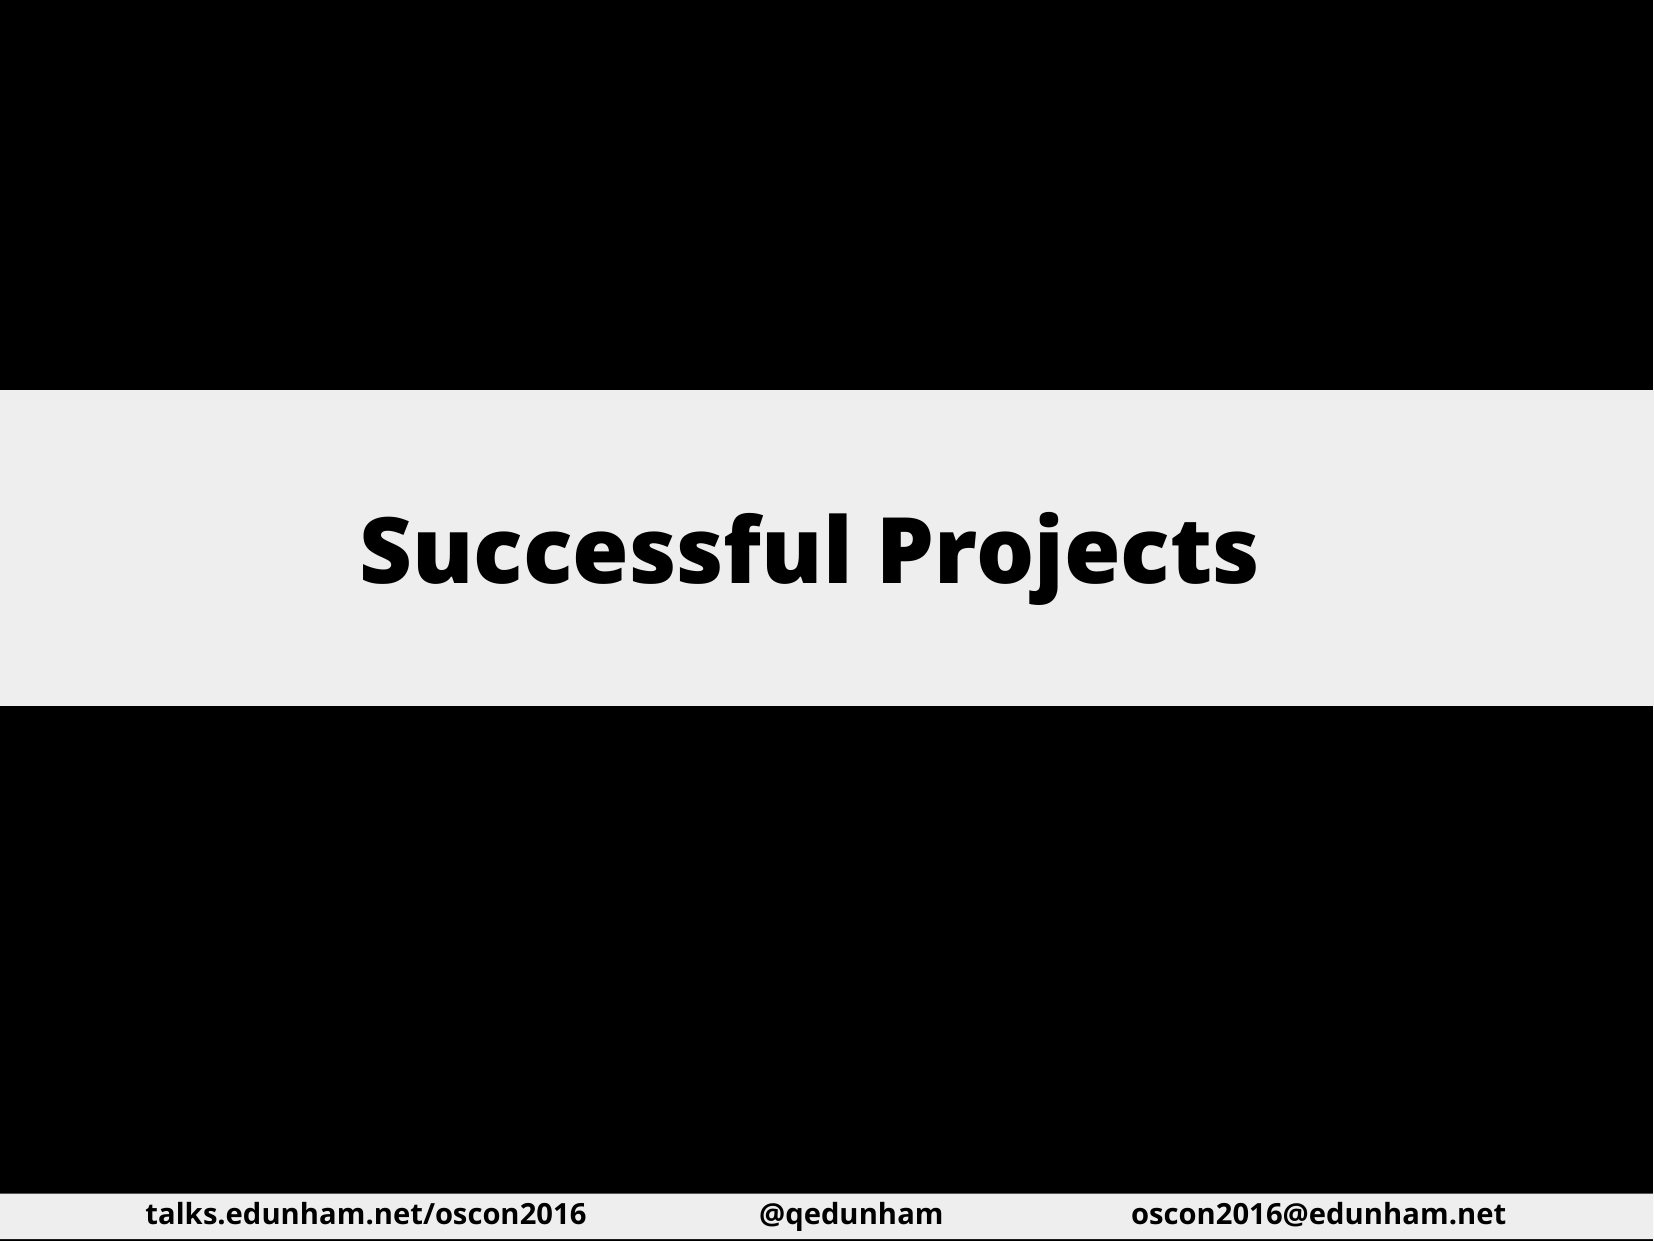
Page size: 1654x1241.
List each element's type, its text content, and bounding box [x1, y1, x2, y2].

title Successful Projects [0, 390, 1621, 706]
